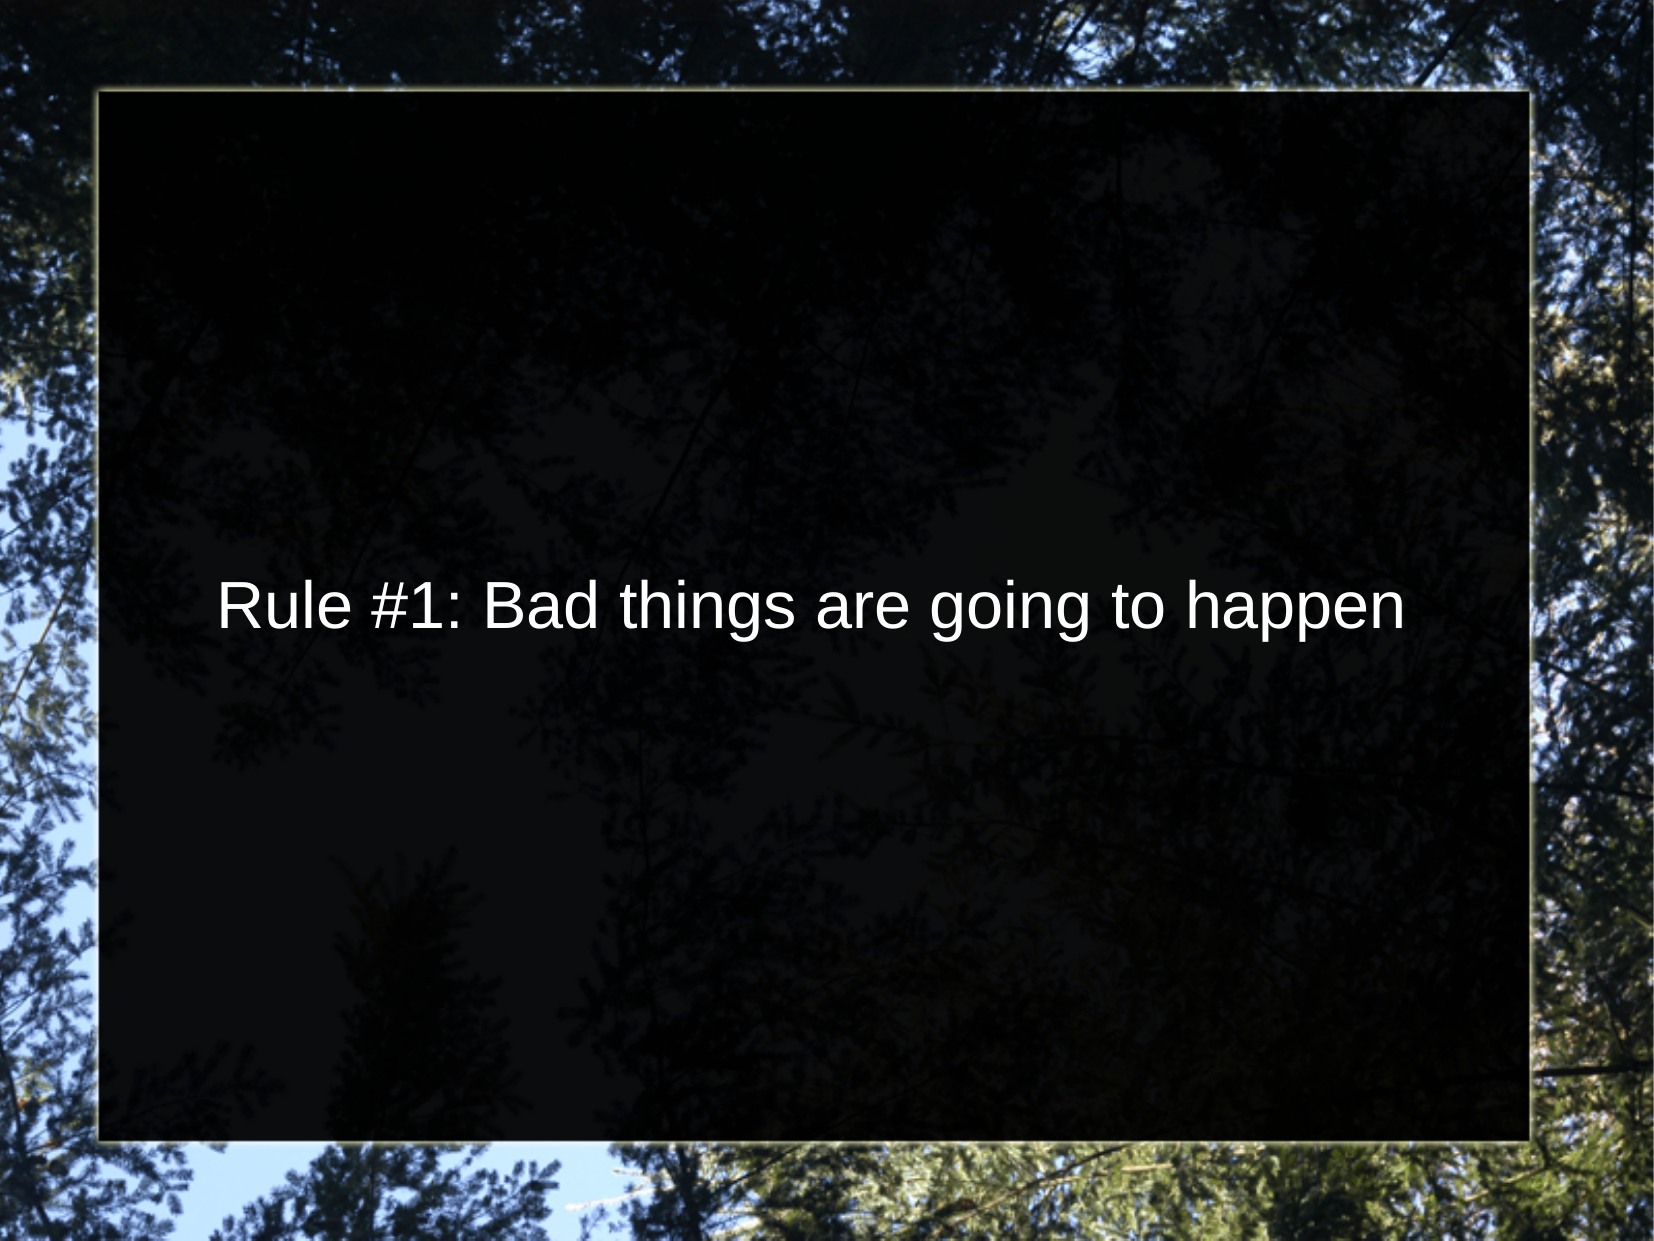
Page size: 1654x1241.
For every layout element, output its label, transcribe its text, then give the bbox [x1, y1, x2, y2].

picture [0, 0, 1654, 1241]
subtitle Rule #1: Bad things are going to happen [88, 88, 1536, 1122]
